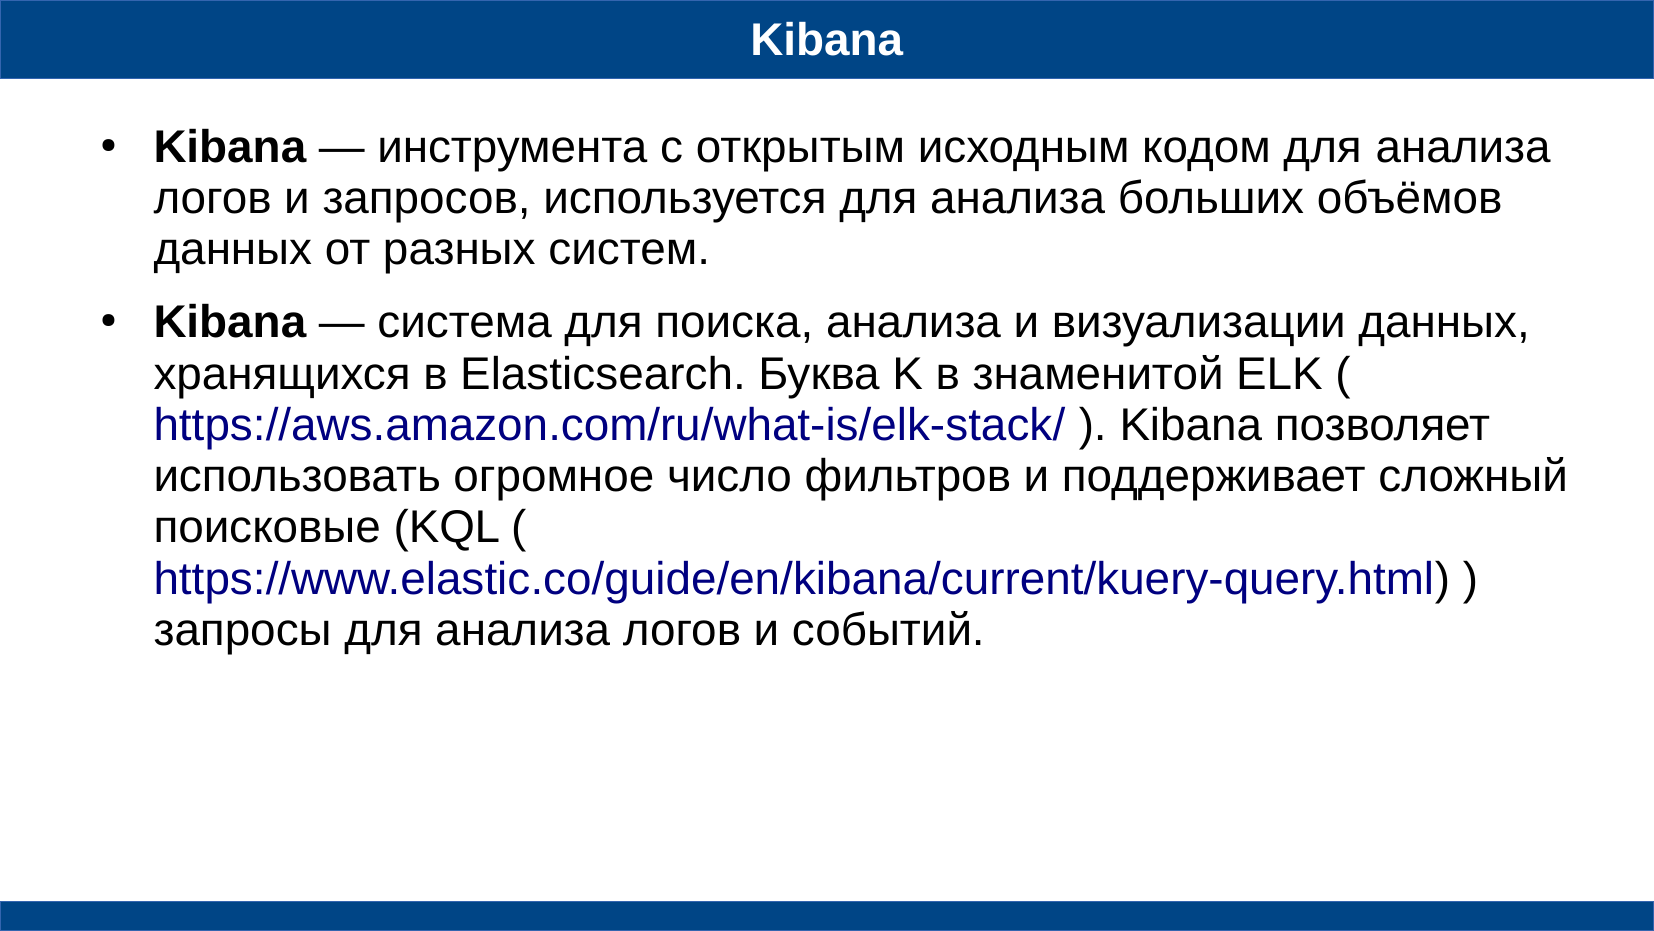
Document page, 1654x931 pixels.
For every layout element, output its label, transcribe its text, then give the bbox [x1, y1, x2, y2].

list Kibana — инструмента с открытым исходным кодом для анализа логов и запросов, используется для анализа больших объёмов данных от разных систем. Kibana — система для поиска, анализа и визуализации данных, хранящихся в Elasticsearch. Буква K в знаменитой ELK (https://aws.amazon.com/ru/what-is/elk-stack/ ). Kibana позволяет использовать огромное число фильтров и поддерживает сложный поисковые (KQL (https://www.elastic.co/guide/en/kibana/current/kuery-query.html) ) запросы для анализа логов и событий. [82, 120, 1571, 661]
title Kibana [0, 0, 1654, 79]
